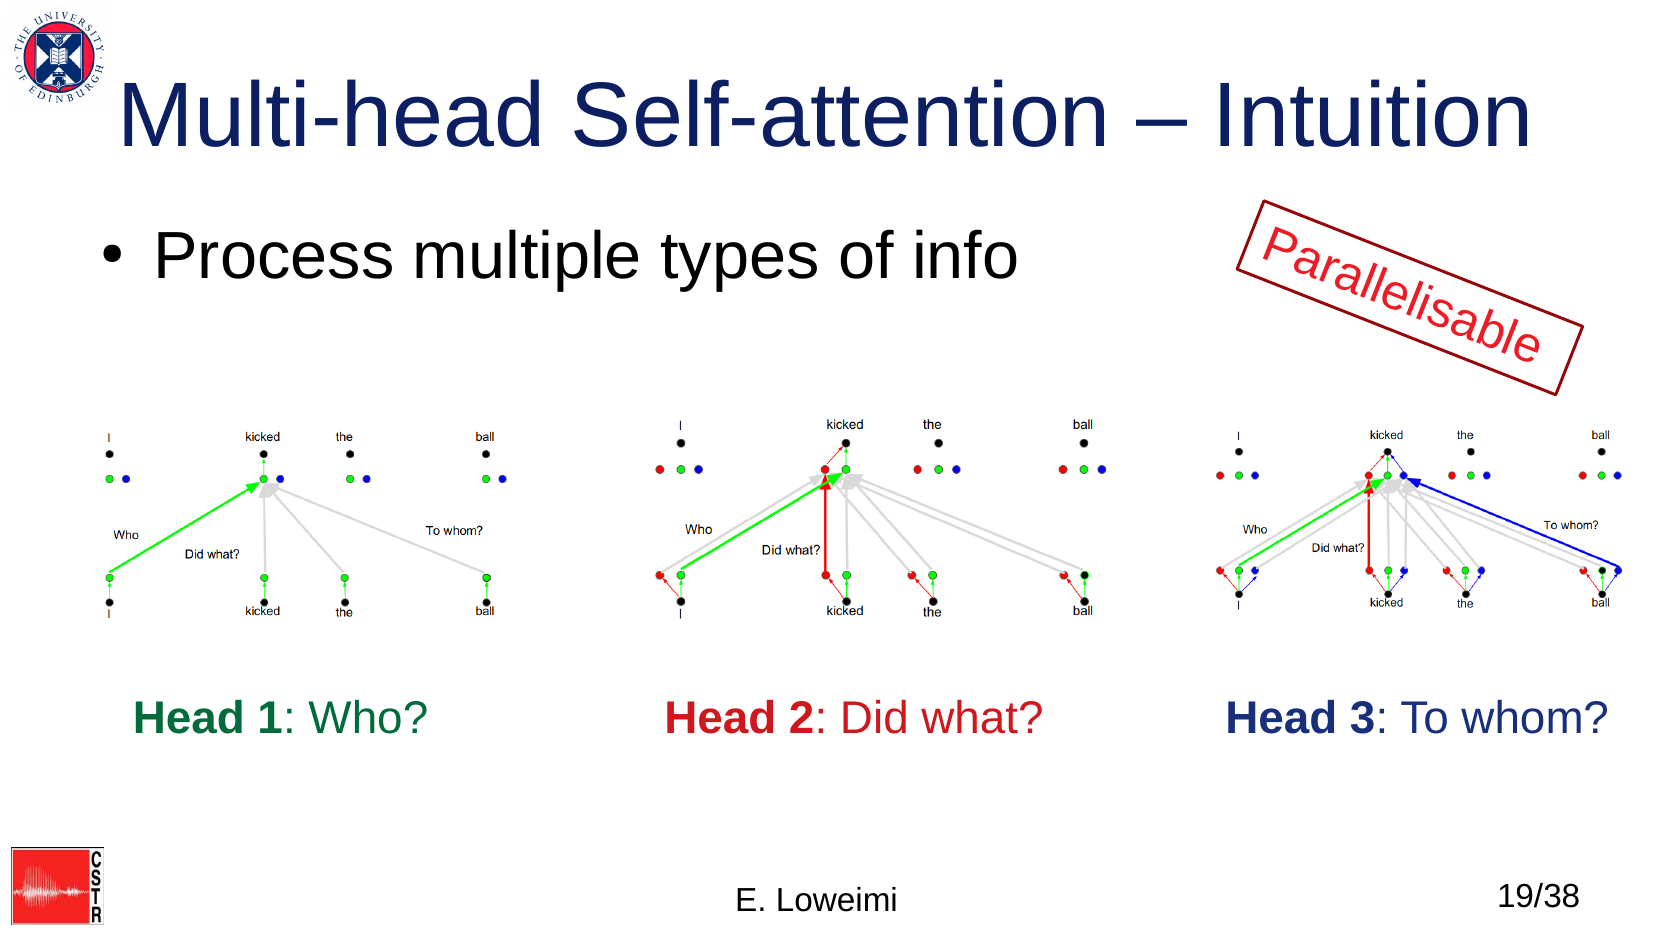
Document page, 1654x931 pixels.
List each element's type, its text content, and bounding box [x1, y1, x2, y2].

text_box 19/38 [1482, 870, 1625, 928]
text_box Head 2: Did what? [649, 685, 1063, 752]
picture [649, 414, 1111, 626]
text_box Head 3: To whom? [1210, 685, 1625, 752]
list Process multiple types of info [82, 217, 1417, 343]
text_box Parallelisable [1237, 200, 1583, 395]
picture [6, 4, 112, 110]
picture [97, 427, 508, 626]
list Process multiple types of info [1312, 217, 1571, 319]
text_box Head 1: Who? [118, 685, 449, 752]
text_box E. Loweimi [720, 874, 934, 931]
picture [1211, 425, 1630, 616]
picture [11, 847, 104, 925]
title Multi-head Self-attention – Intuition [82, 37, 1571, 193]
